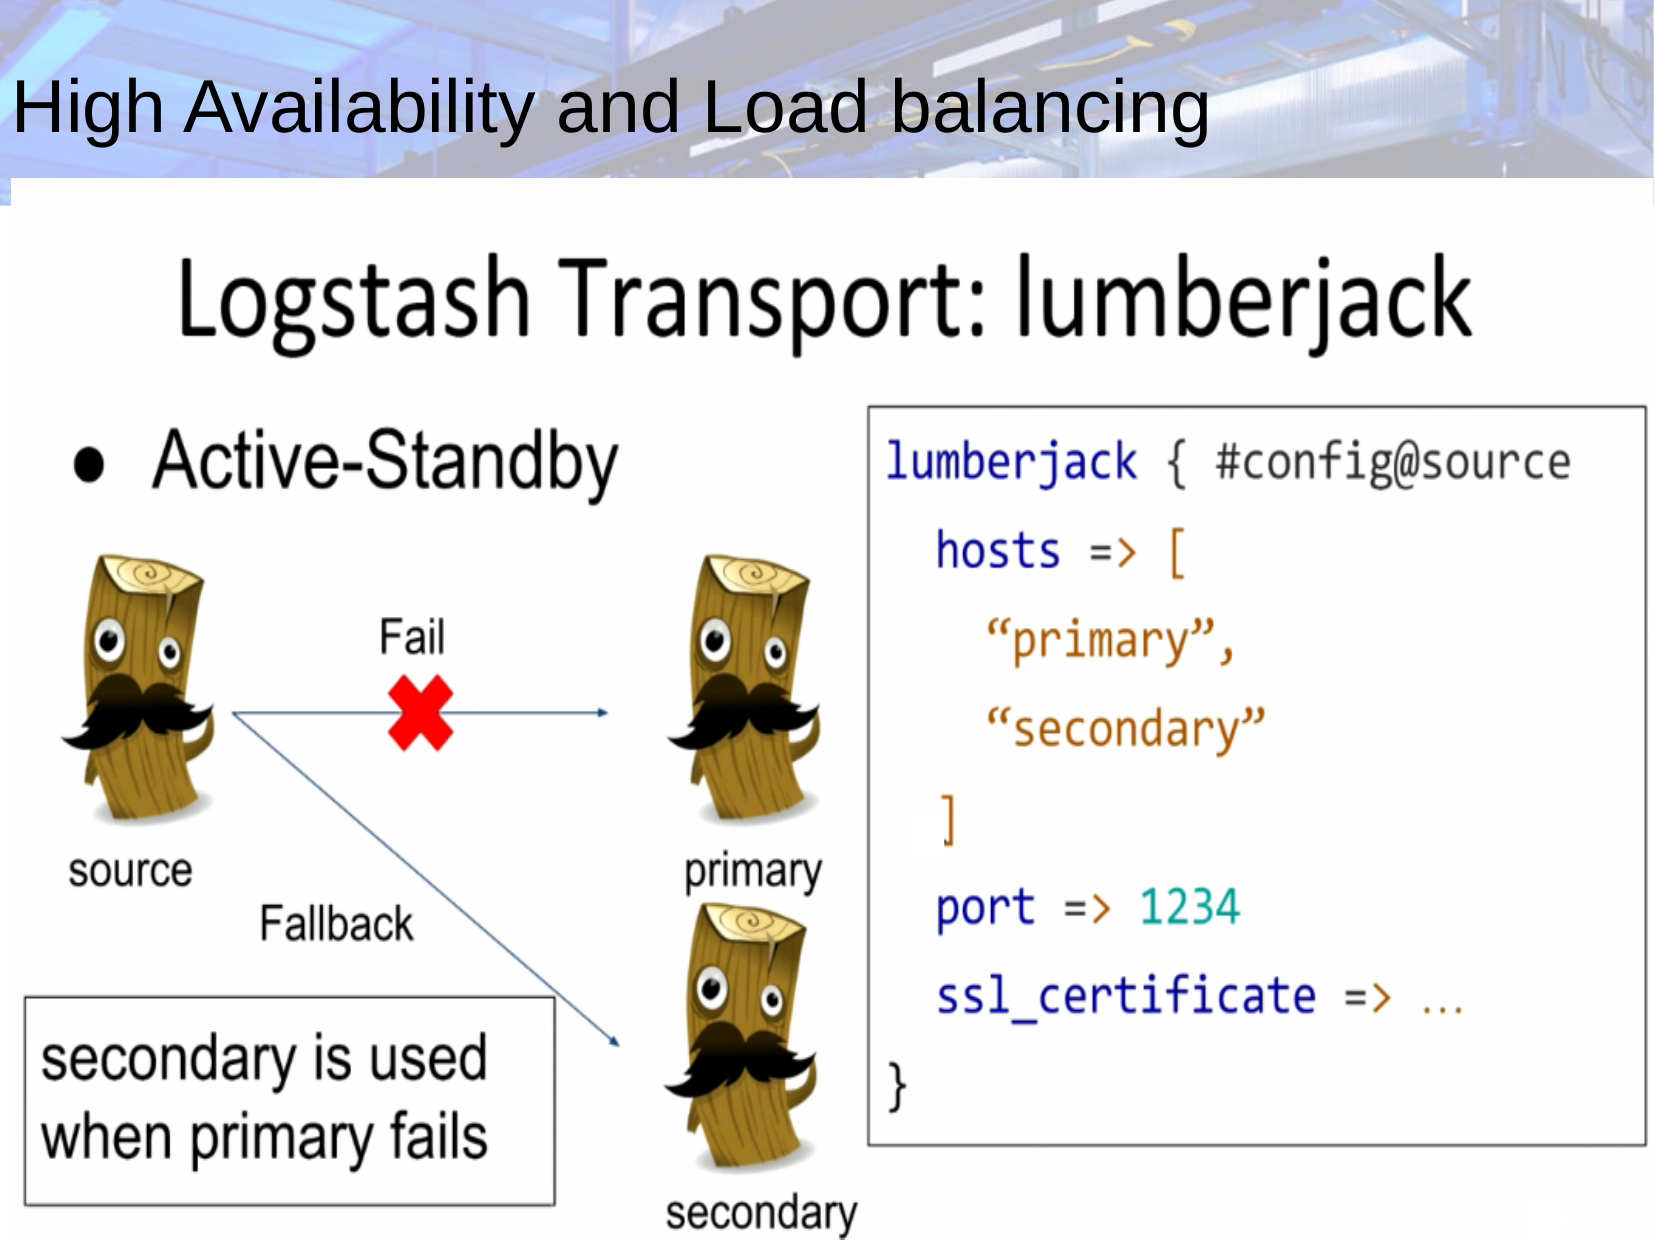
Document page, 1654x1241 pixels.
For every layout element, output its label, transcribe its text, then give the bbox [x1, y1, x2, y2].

title High Availability and Load balancing [11, 2, 1501, 178]
picture [0, 0, 1654, 1241]
